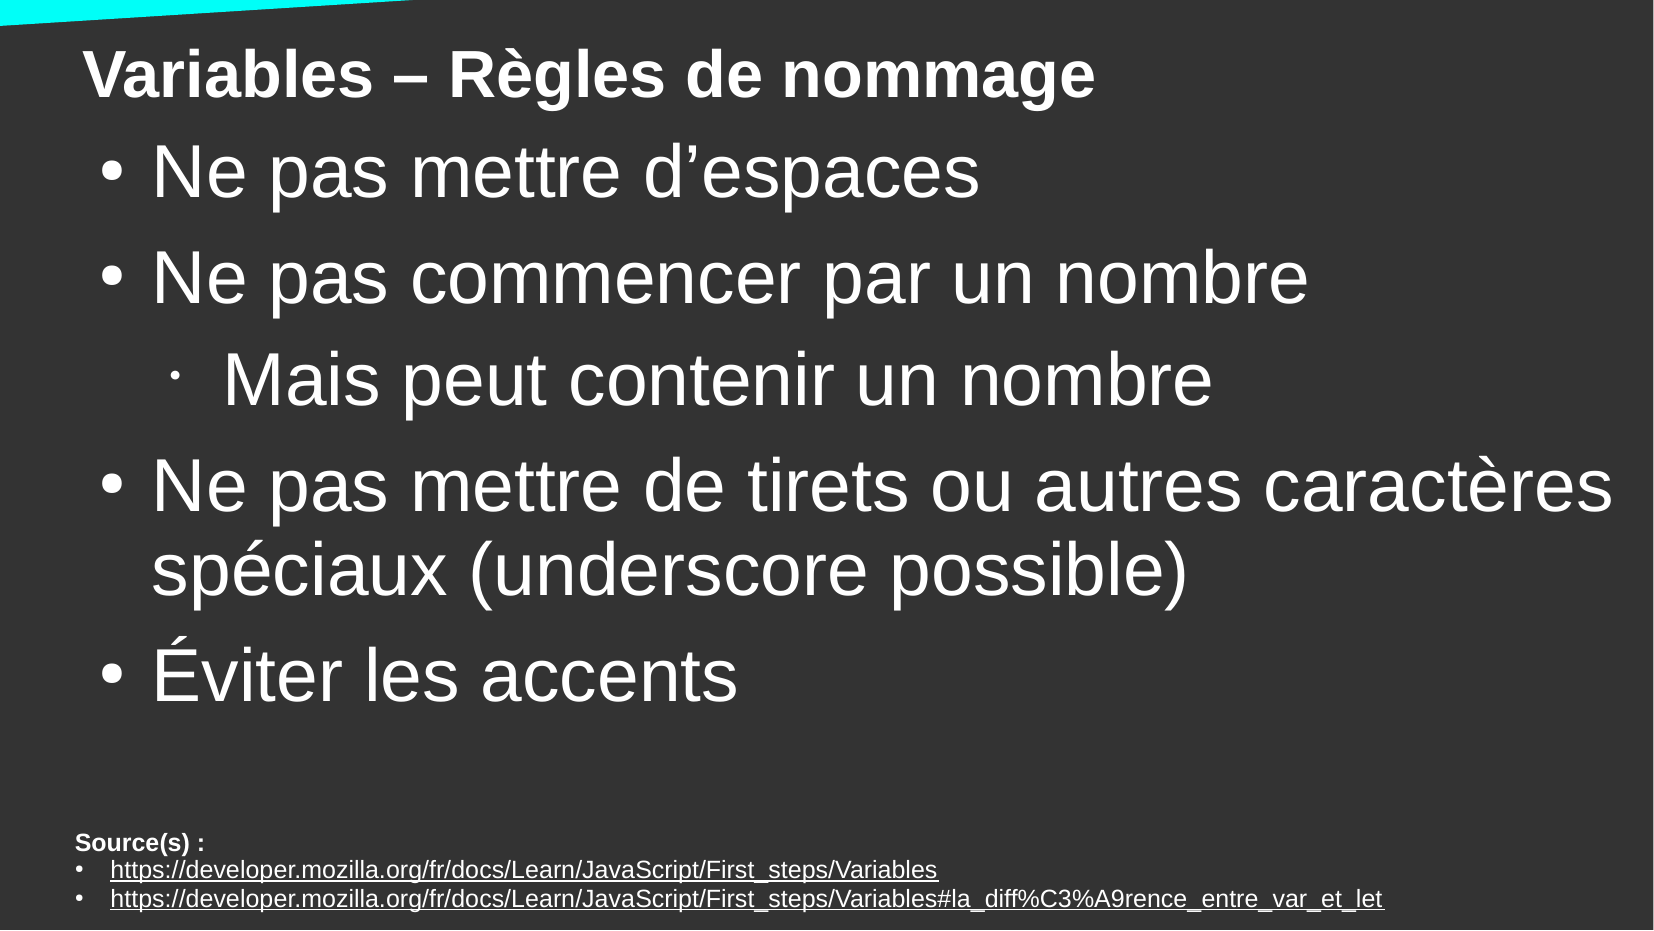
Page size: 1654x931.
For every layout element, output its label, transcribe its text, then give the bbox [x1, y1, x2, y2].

list Ne pas mettre d’espaces Ne pas commencer par un nombre Mais peut contenir un nombre Ne pas mettre de tirets ou autres caractères spéciaux (underscore possible) Éviter les accents [80, 129, 1620, 792]
text_box Source(s) : https://developer.mozilla.org/fr/docs/Learn/JavaScript/First_steps/Variables https://developer.mozilla.org/fr/docs/Learn/JavaScript/First_steps/Variables#la_diff%C3%A9rence_entre_var_et_let [60, 820, 1583, 920]
title Variables – Règles de nommage [82, 37, 1571, 114]
text_box [0, 0, 413, 26]
